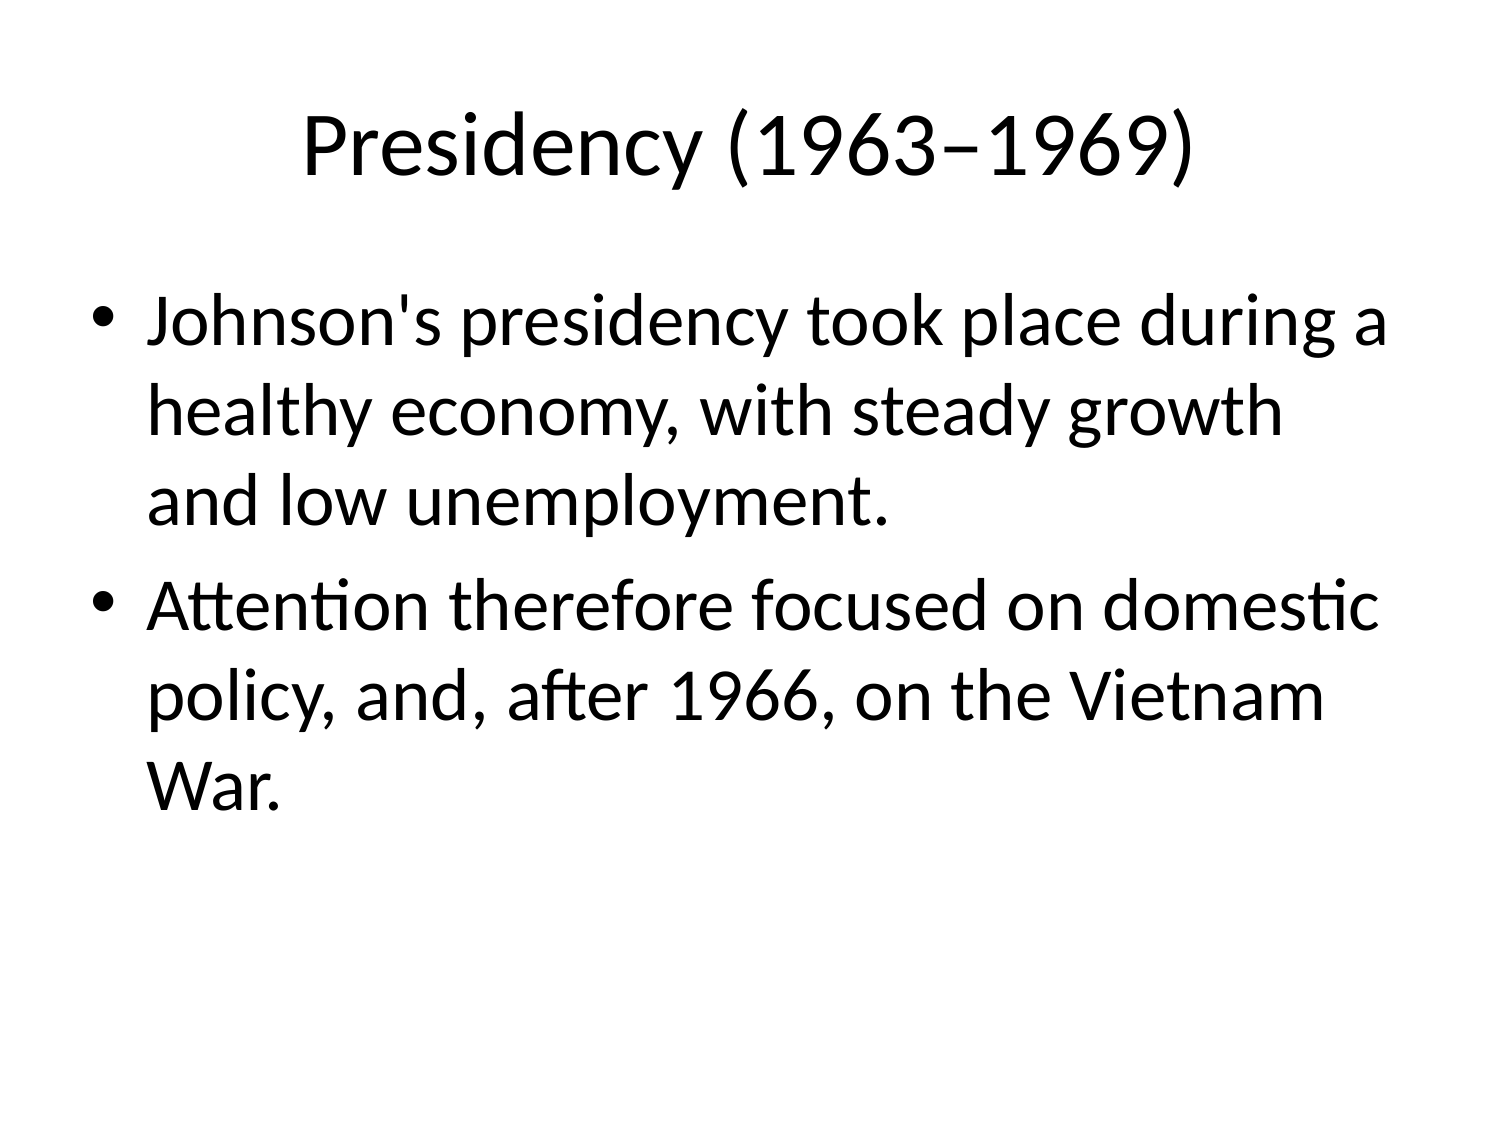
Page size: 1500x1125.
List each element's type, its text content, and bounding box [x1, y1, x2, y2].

list Johnson's presidency took place during a healthy economy, with steady growth and low unemployment. Attention therefore focused on domestic policy, and, after 1966, on the Vietnam War. [75, 262, 1425, 1005]
title Presidency (1963–1969) [75, 45, 1425, 233]
